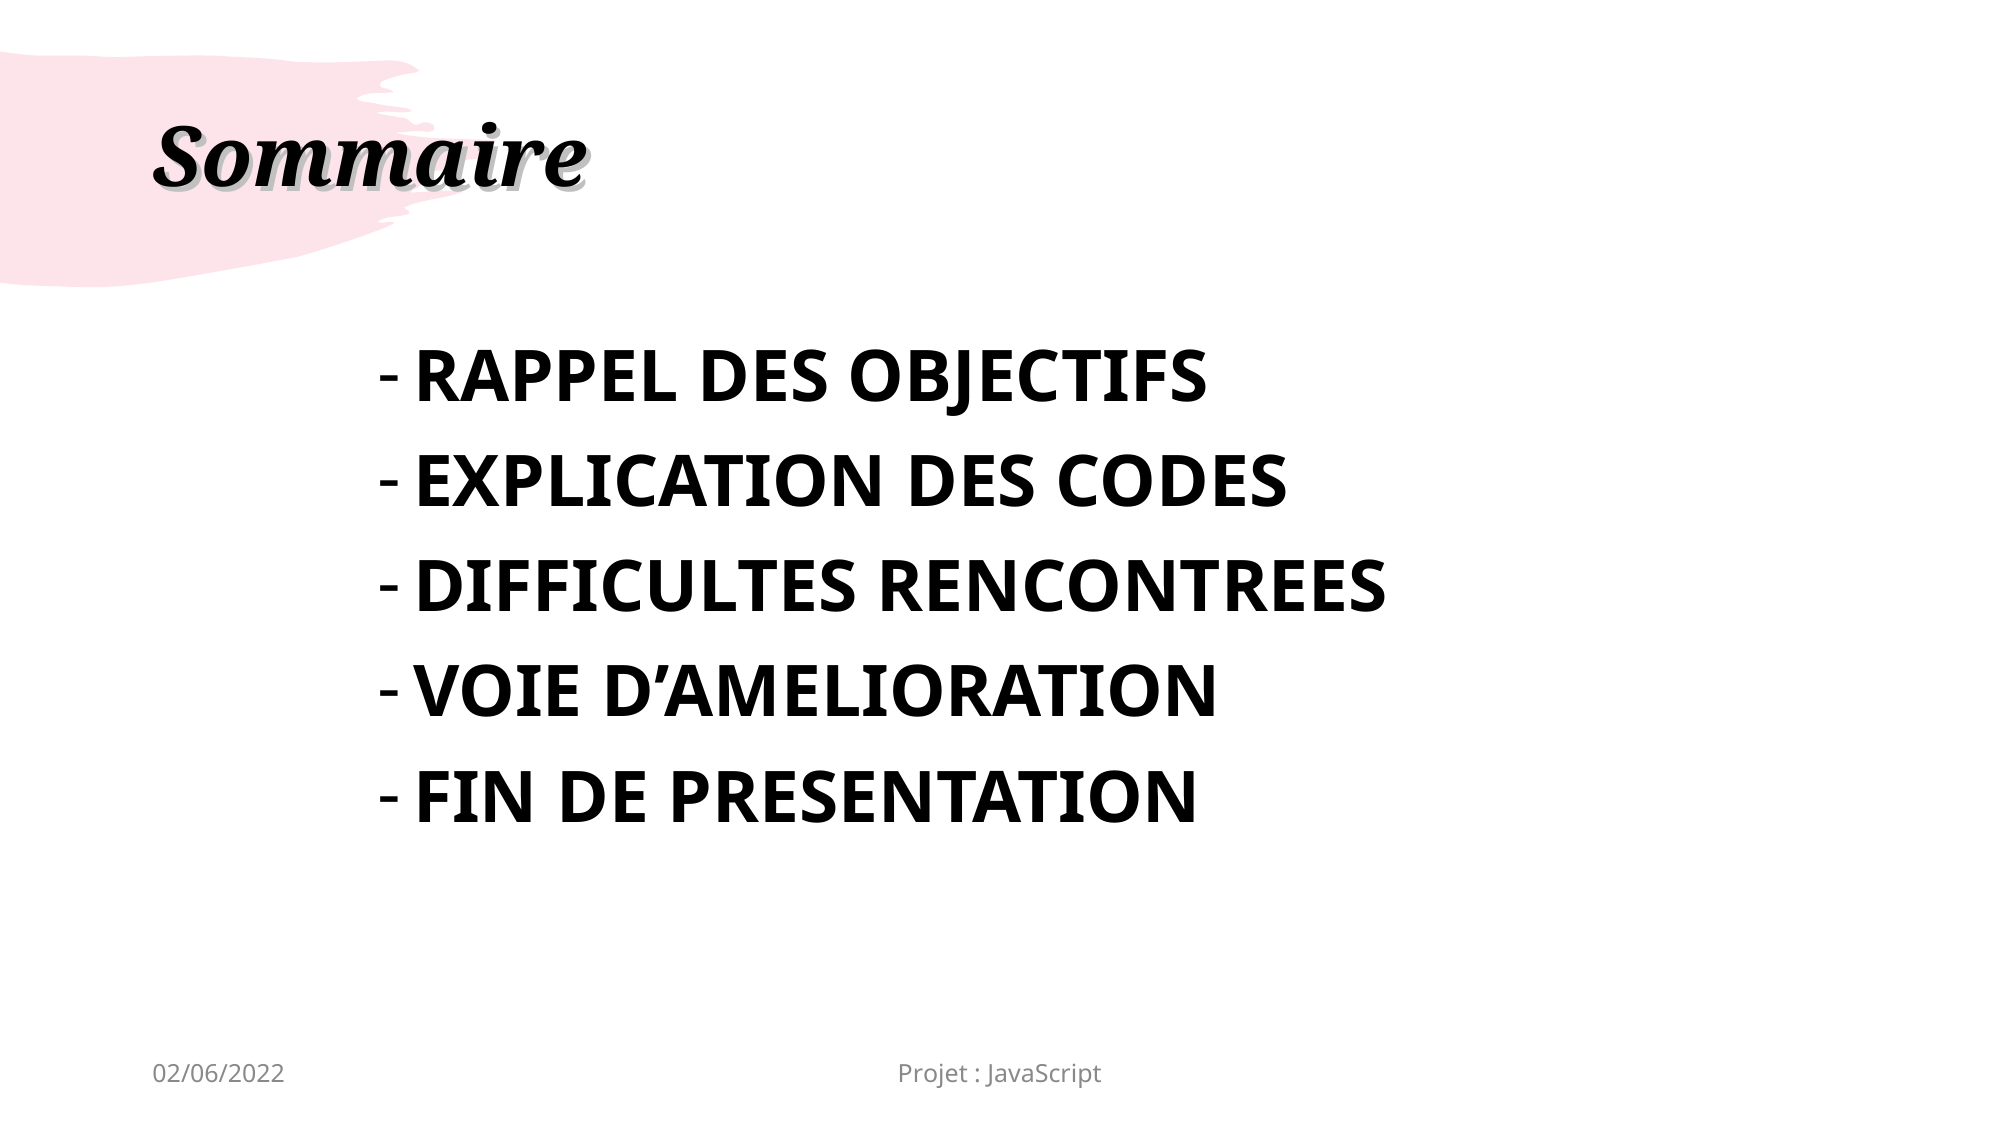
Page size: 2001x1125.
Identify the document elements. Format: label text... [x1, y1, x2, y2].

list RAPPEL DES OBJECTIFS EXPLICATION DES CODES DIFFICULTES RENCONTREES VOIE D’AMELIORATION FIN DE PRESENTATION [362, 322, 1423, 902]
text_box 02/06/2022 [137, 1042, 588, 1103]
text_box Projet : JavaScript [662, 1042, 1338, 1103]
title Sommaire [137, 96, 812, 323]
